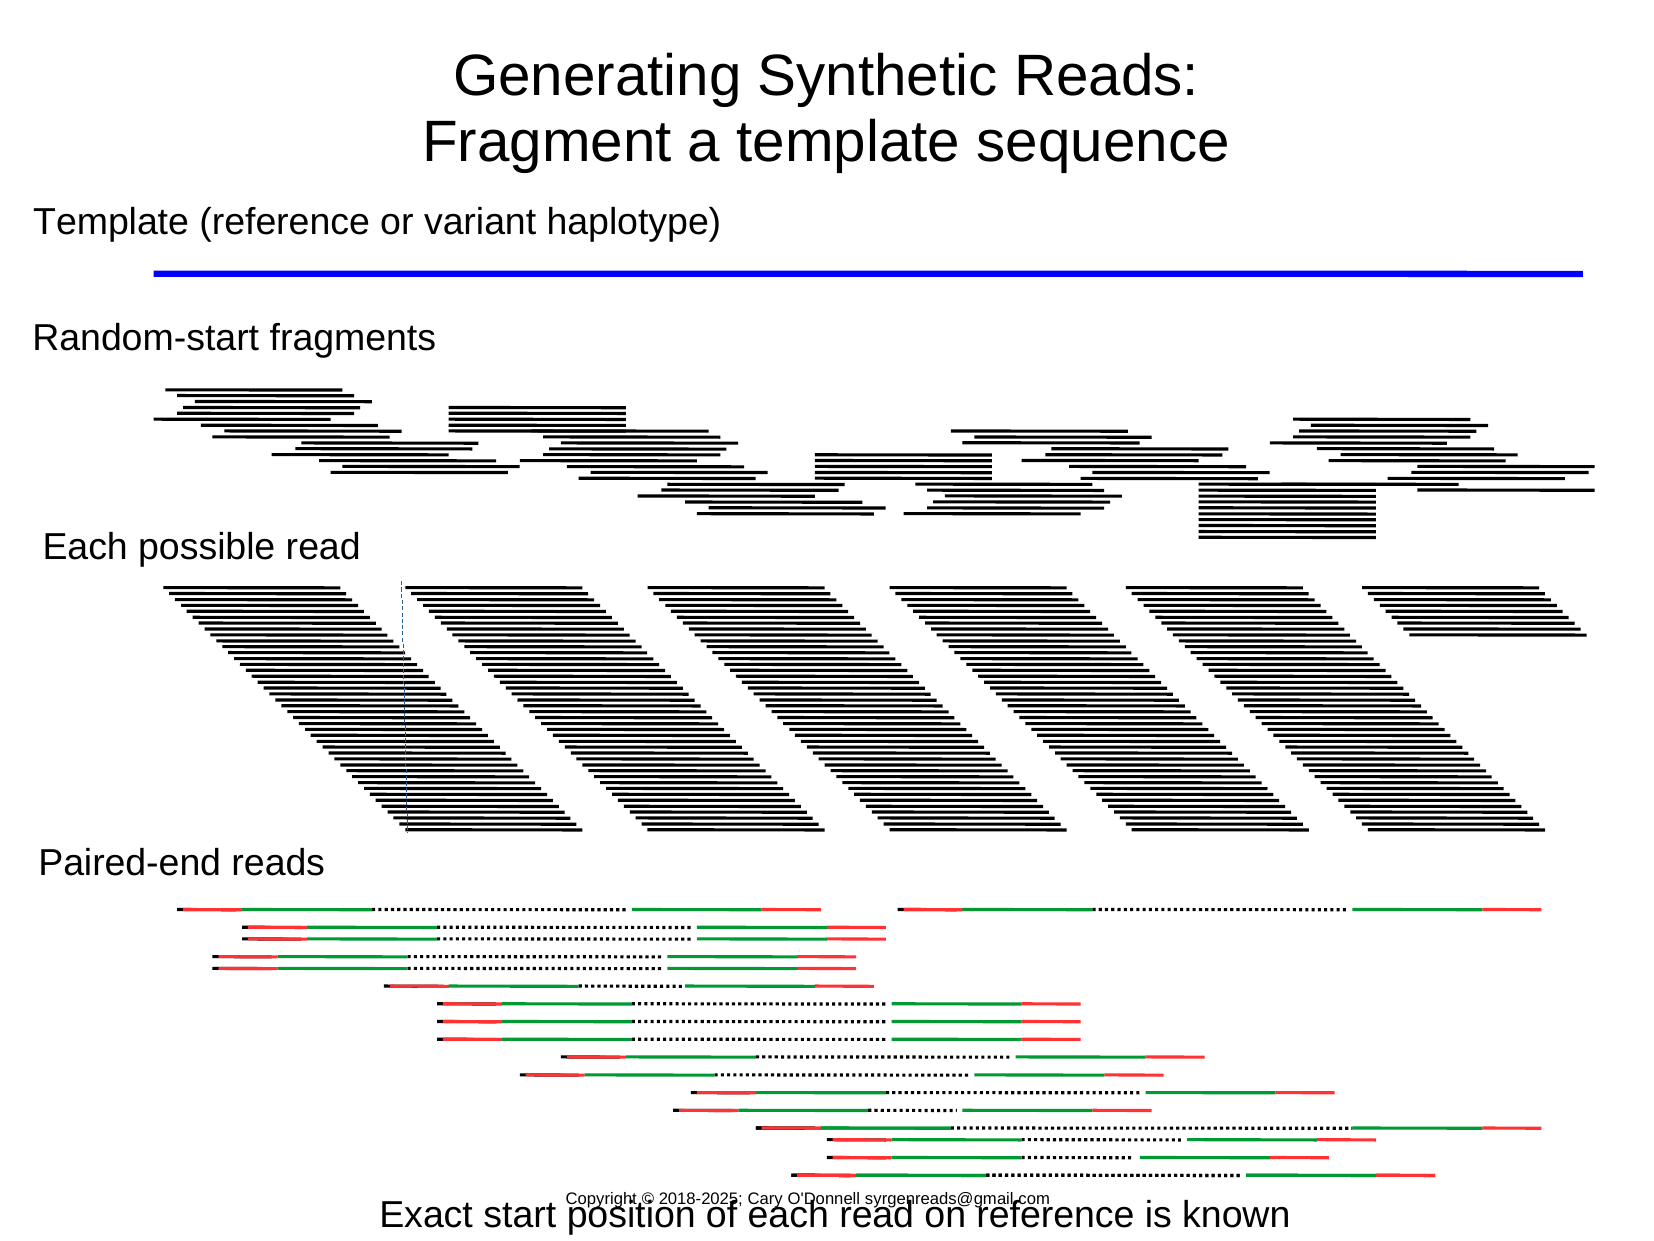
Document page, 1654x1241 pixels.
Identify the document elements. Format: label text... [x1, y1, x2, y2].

title Generating Synthetic Reads: Fragment a template sequence [82, 2, 1571, 210]
text_box Each possible read [27, 516, 260, 574]
text_box Template (reference or variant haplotype) [18, 190, 733, 248]
text_box Random-start fragments [17, 307, 208, 365]
text_box Paired-end reads [23, 832, 256, 890]
text_box Exact start position of each read on reference is known [364, 1186, 1183, 1241]
